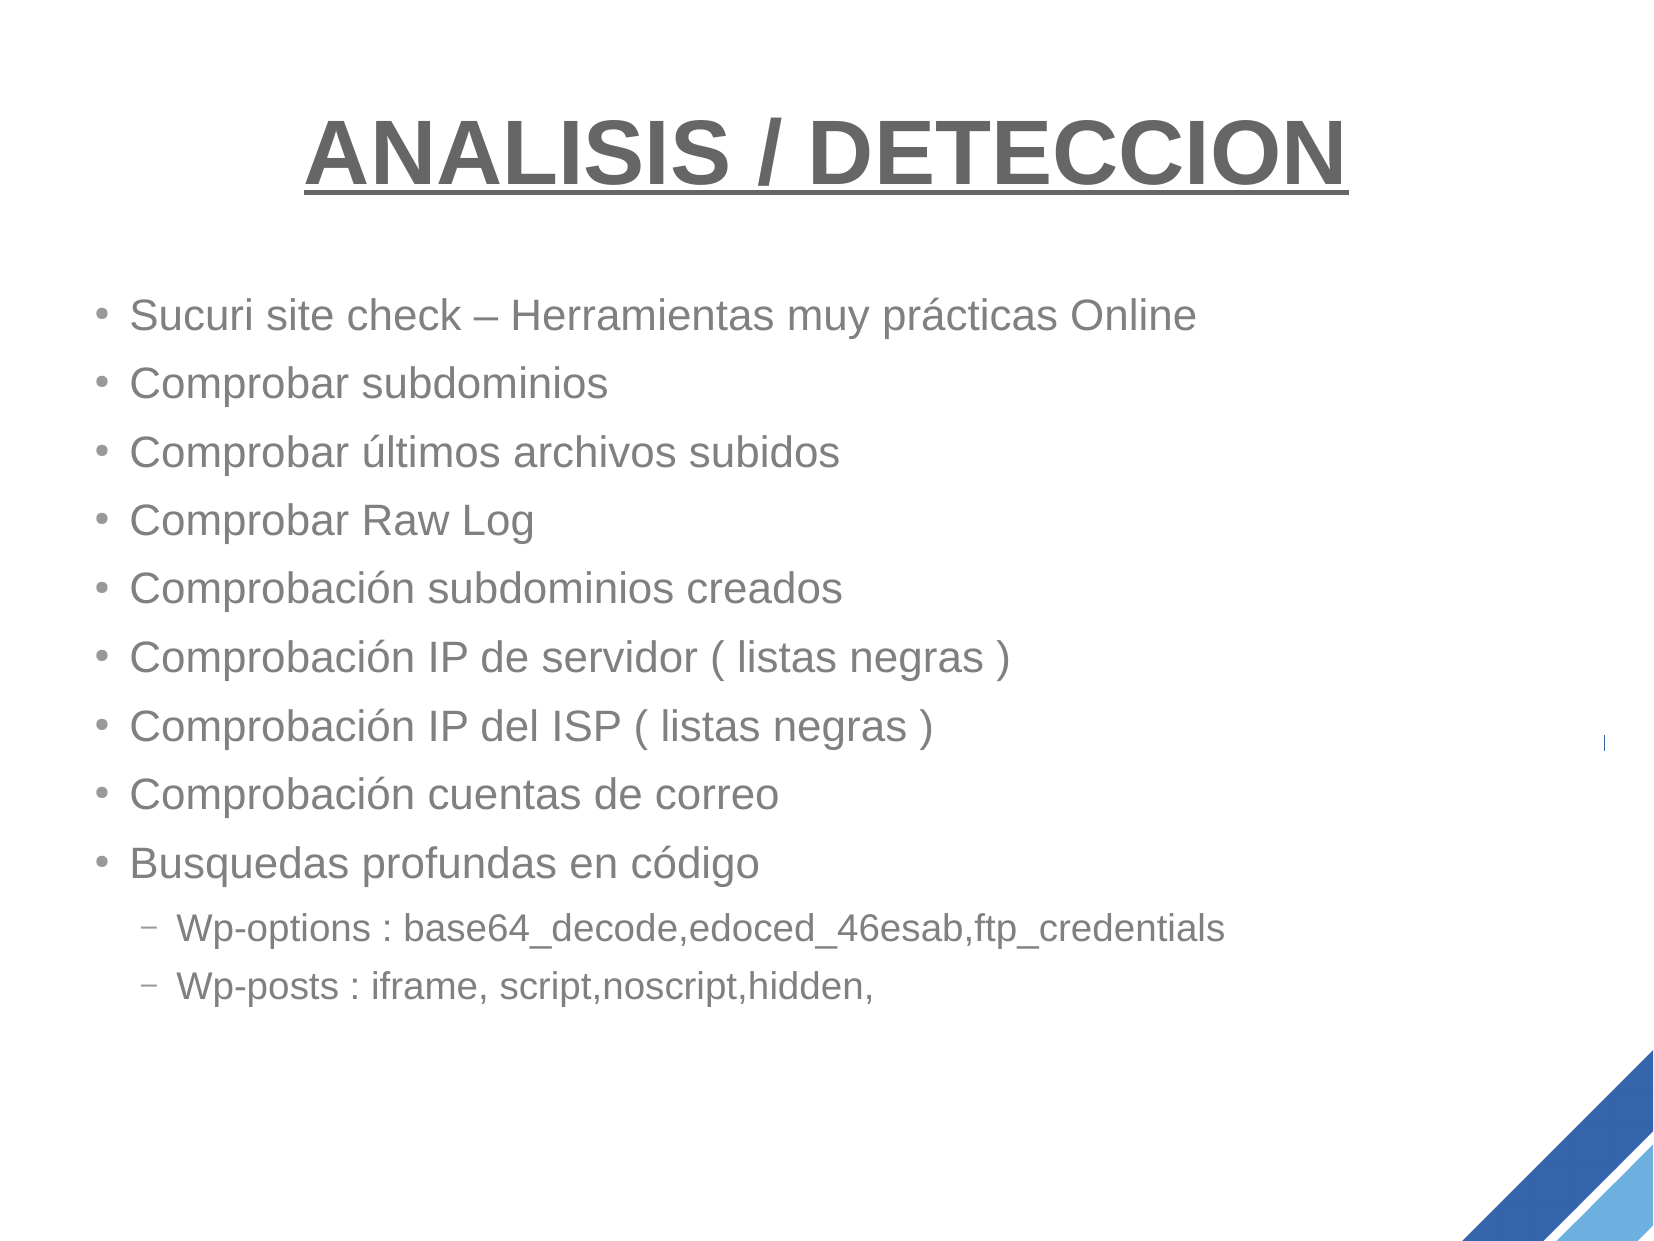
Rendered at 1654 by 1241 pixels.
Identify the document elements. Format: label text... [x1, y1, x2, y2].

title ANALISIS / DETECCION [82, 49, 1571, 257]
picture [1457, 1049, 1654, 1241]
list Sucuri site check – Herramientas muy prácticas Online Comprobar subdominios Comprobar últimos archivos subidos Comprobar Raw Log Comprobación subdominios creados Comprobación IP de servidor ( listas negras ) Comprobación IP del ISP ( listas negras ) Comprobación cuentas de correo Busquedas profundas en código Wp-options : base64_decode,edoced_46esab,ftp_credentials Wp-posts : iframe, script,noscript,hidden, [82, 290, 1571, 1010]
